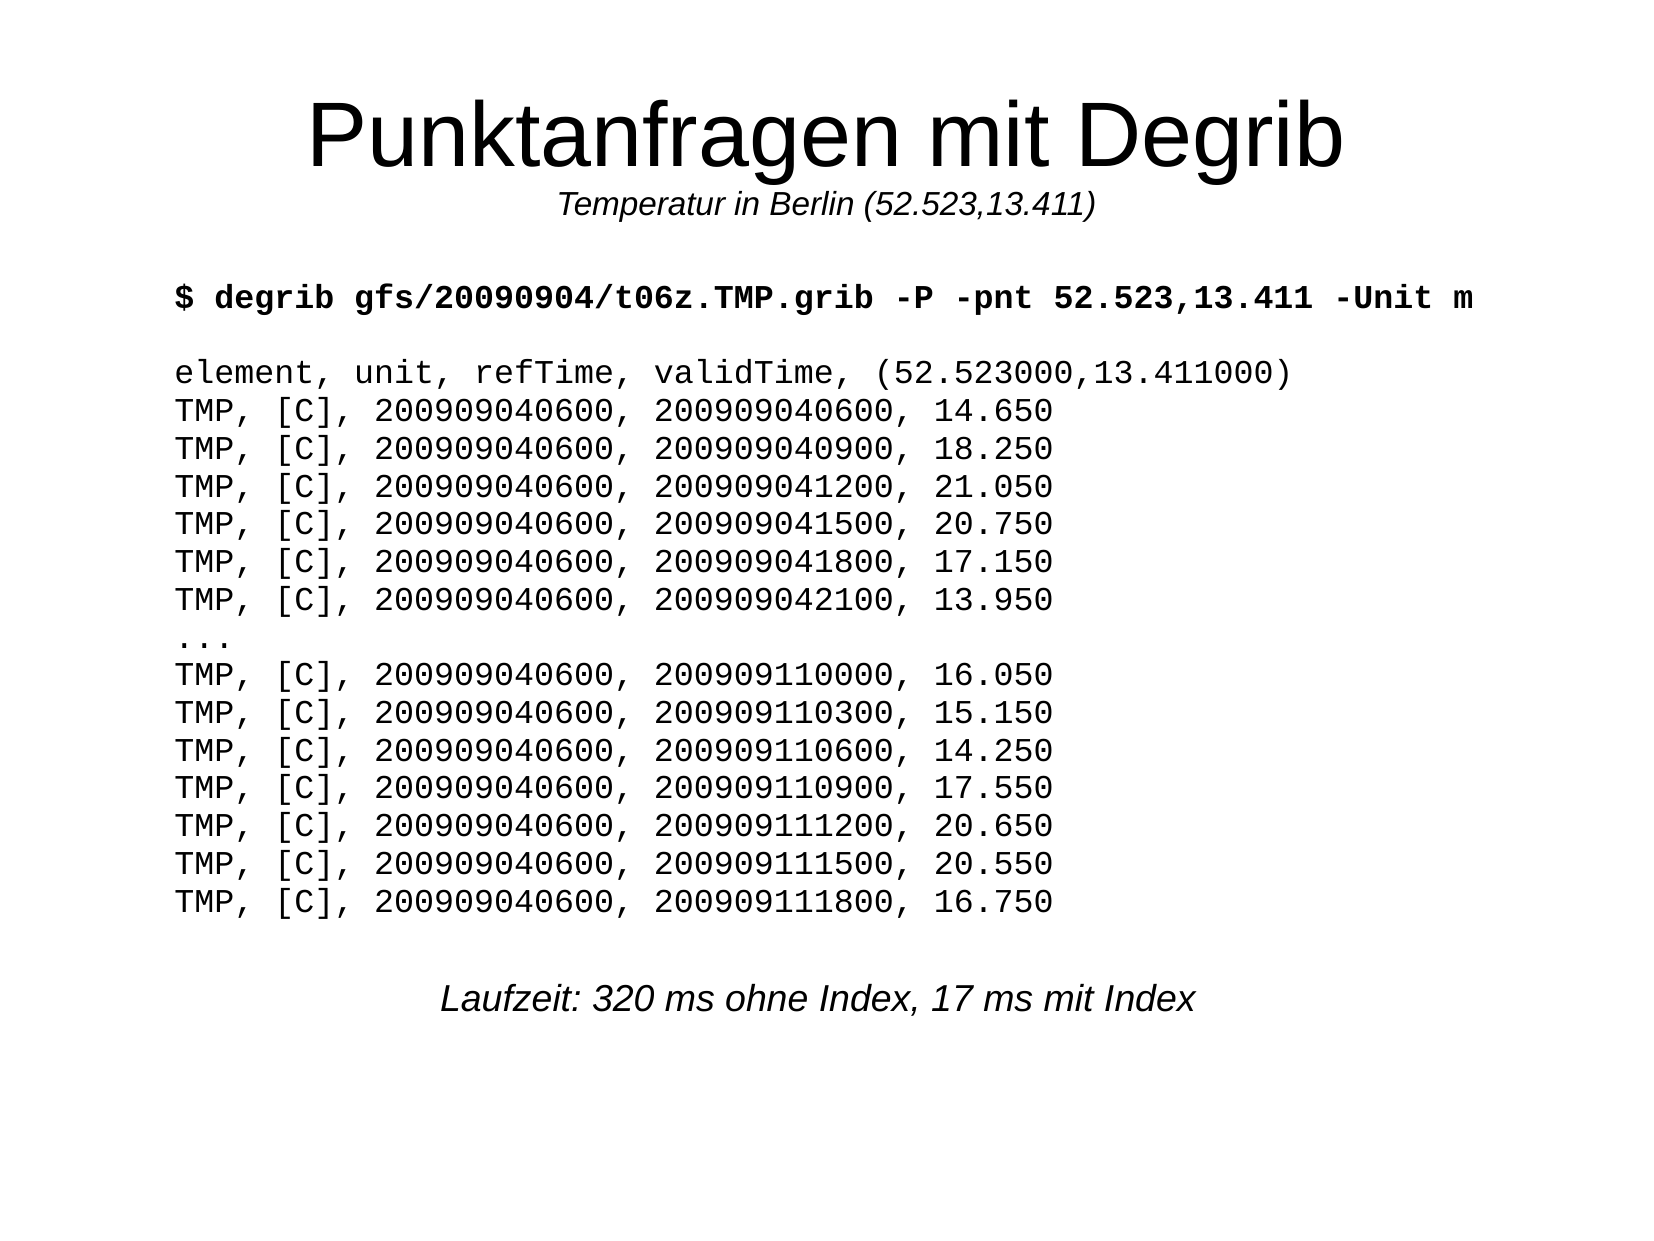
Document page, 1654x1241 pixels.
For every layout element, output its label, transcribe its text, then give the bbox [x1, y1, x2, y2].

text_box Laufzeit: 320 ms ohne Index, 17 ms mit Index [425, 969, 1228, 1027]
title Punktanfragen mit Degrib Temperatur in Berlin (52.523,13.411) [82, 56, 1571, 250]
subtitle $ degrib gfs/20090904/t06z.TMP.grib -P -pnt 52.523,13.411 -Unit m element, unit, refTime, validTime, (52.523000,13.411000) TMP, [C], 200909040600, 200909040600, 14.650 TMP, [C], 200909040600, 200909040900, 18.250 TMP, [C], 200909040600, 200909041200, 21.050 TMP, [C], 200909040600, 200909041500, 20.750 TMP, [C], 200909040600, 200909041800, 17.150 TMP, [C], 200909040600, 200909042100, 13.950 ... TMP, [C], 200909040600, 200909110000, 16.050 TMP, [C], 200909040600, 200909110300, 15.150 TMP, [C], 200909040600, 200909110600, 14.250 TMP, [C], 200909040600, 200909110900, 17.550 TMP, [C], 200909040600, 200909111200, 20.650 TMP, [C], 200909040600, 200909111500, 20.550 TMP, [C], 200909040600, 200909111800, 16.750 [174, 280, 1479, 960]
